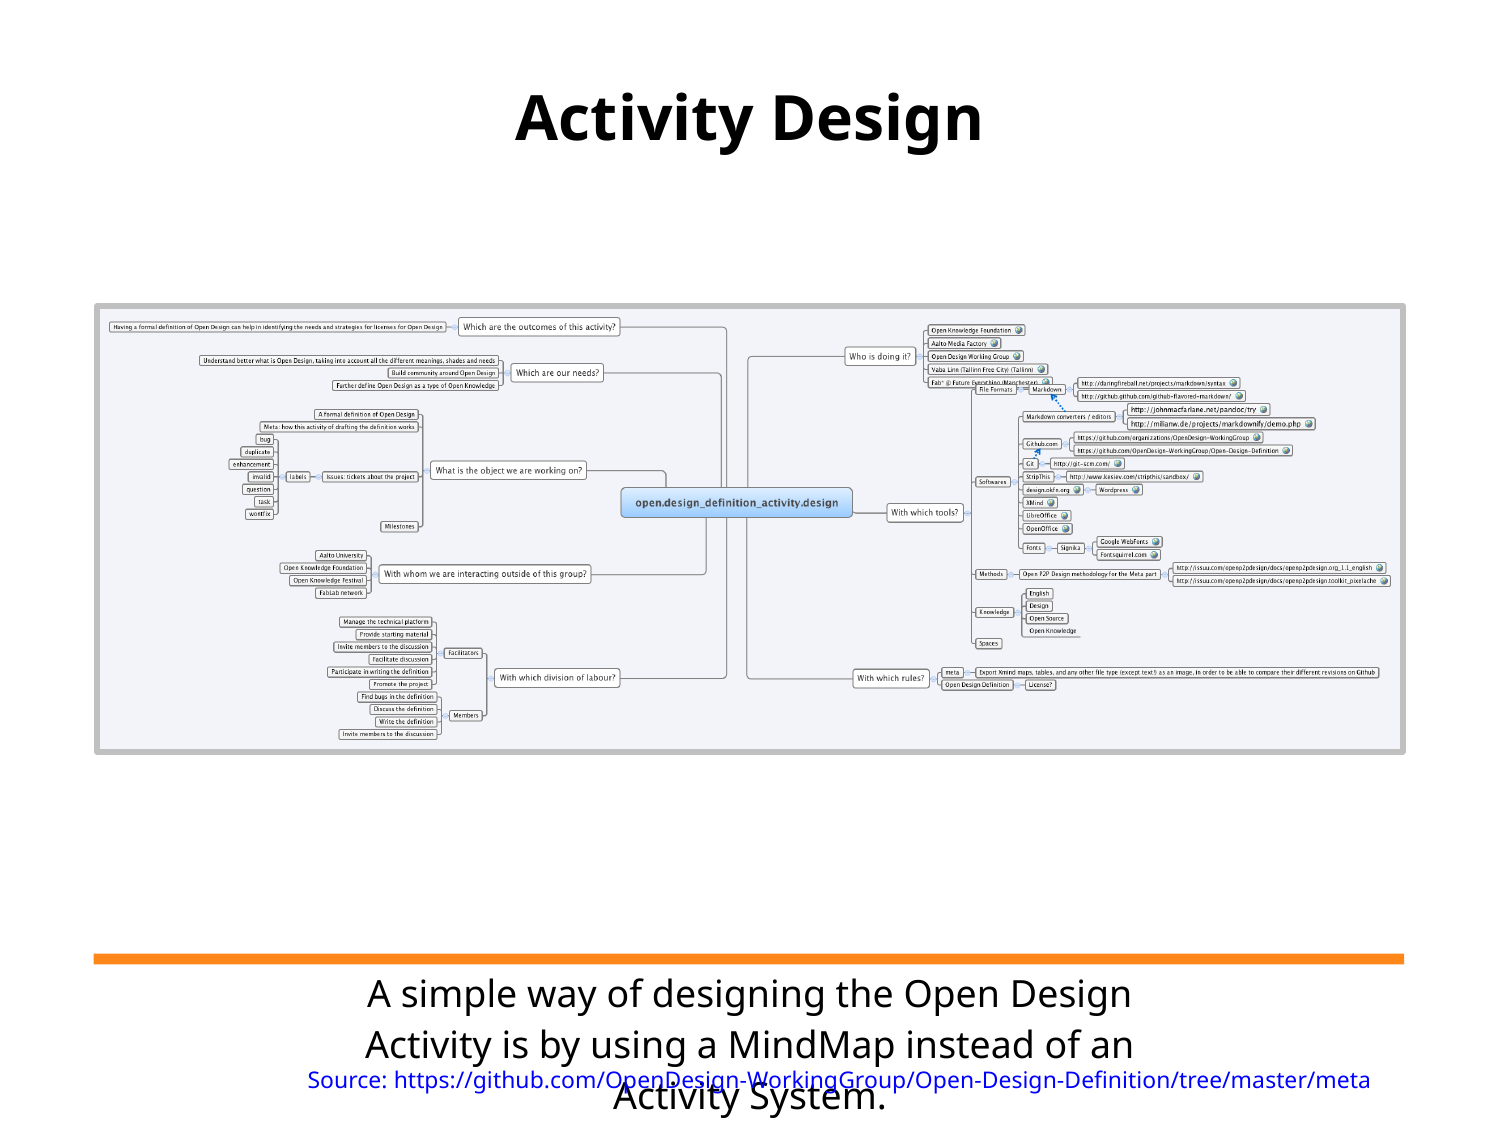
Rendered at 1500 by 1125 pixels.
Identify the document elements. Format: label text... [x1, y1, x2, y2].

picture [0, 0, 1500, 1125]
text_box Source: https://github.com/OpenDesign-WorkingGroup/Open-Design-Definition/tree/master/meta [292, 1056, 1208, 1098]
text_box A simple way of designing the Open Design Activity is by using a MindMap instead of an Activity System. [284, 960, 1217, 1064]
title Activity Design [75, 44, 1426, 188]
